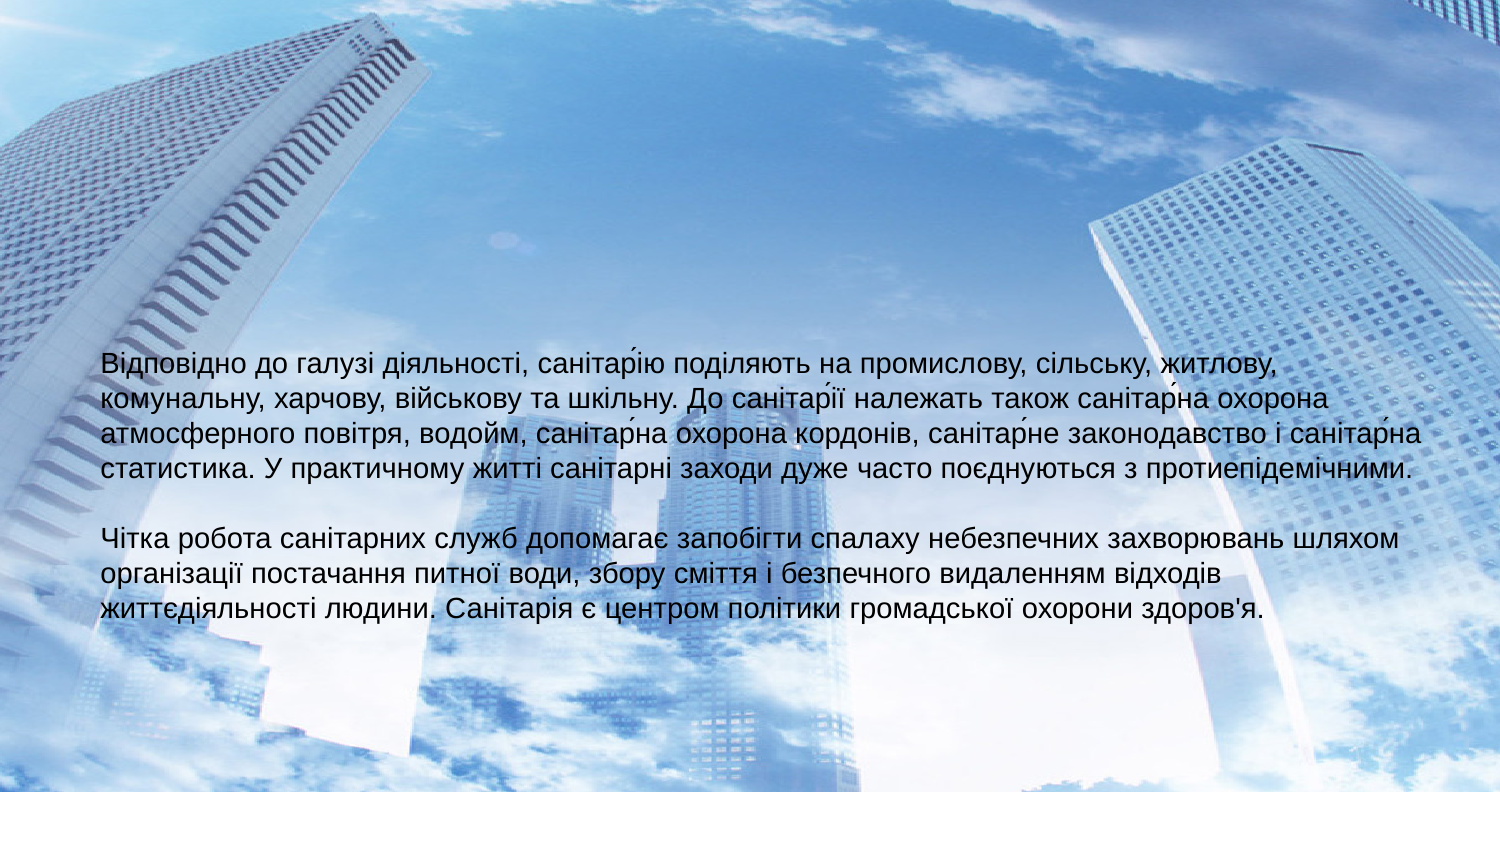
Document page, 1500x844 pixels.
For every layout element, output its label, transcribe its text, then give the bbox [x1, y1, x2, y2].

picture [0, 0, 1500, 844]
text_box Відповідно до галузі діяльності, санітар́ію поділяють на промислову, сільську, житлову, комунальну, харчову, військову та шкільну. До санітар́ії належать також санітар́на охорона атмосферного повітря, водойм, санітар́на охорона кордонів, санітар́не законодавство і санітар́на статистика. У практичному житті санітарні заходи дуже часто поєднуються з протиепідемічними. Чітка робота санітарних служб допомагає запобігти спалаху небезпечних захворювань шляхом організації постачання питної води, збору сміття і безпечного видаленням відходів життєдіяльності людини. Санітарія є центром політики громадської охорони здоров'я. [85, 294, 1452, 824]
